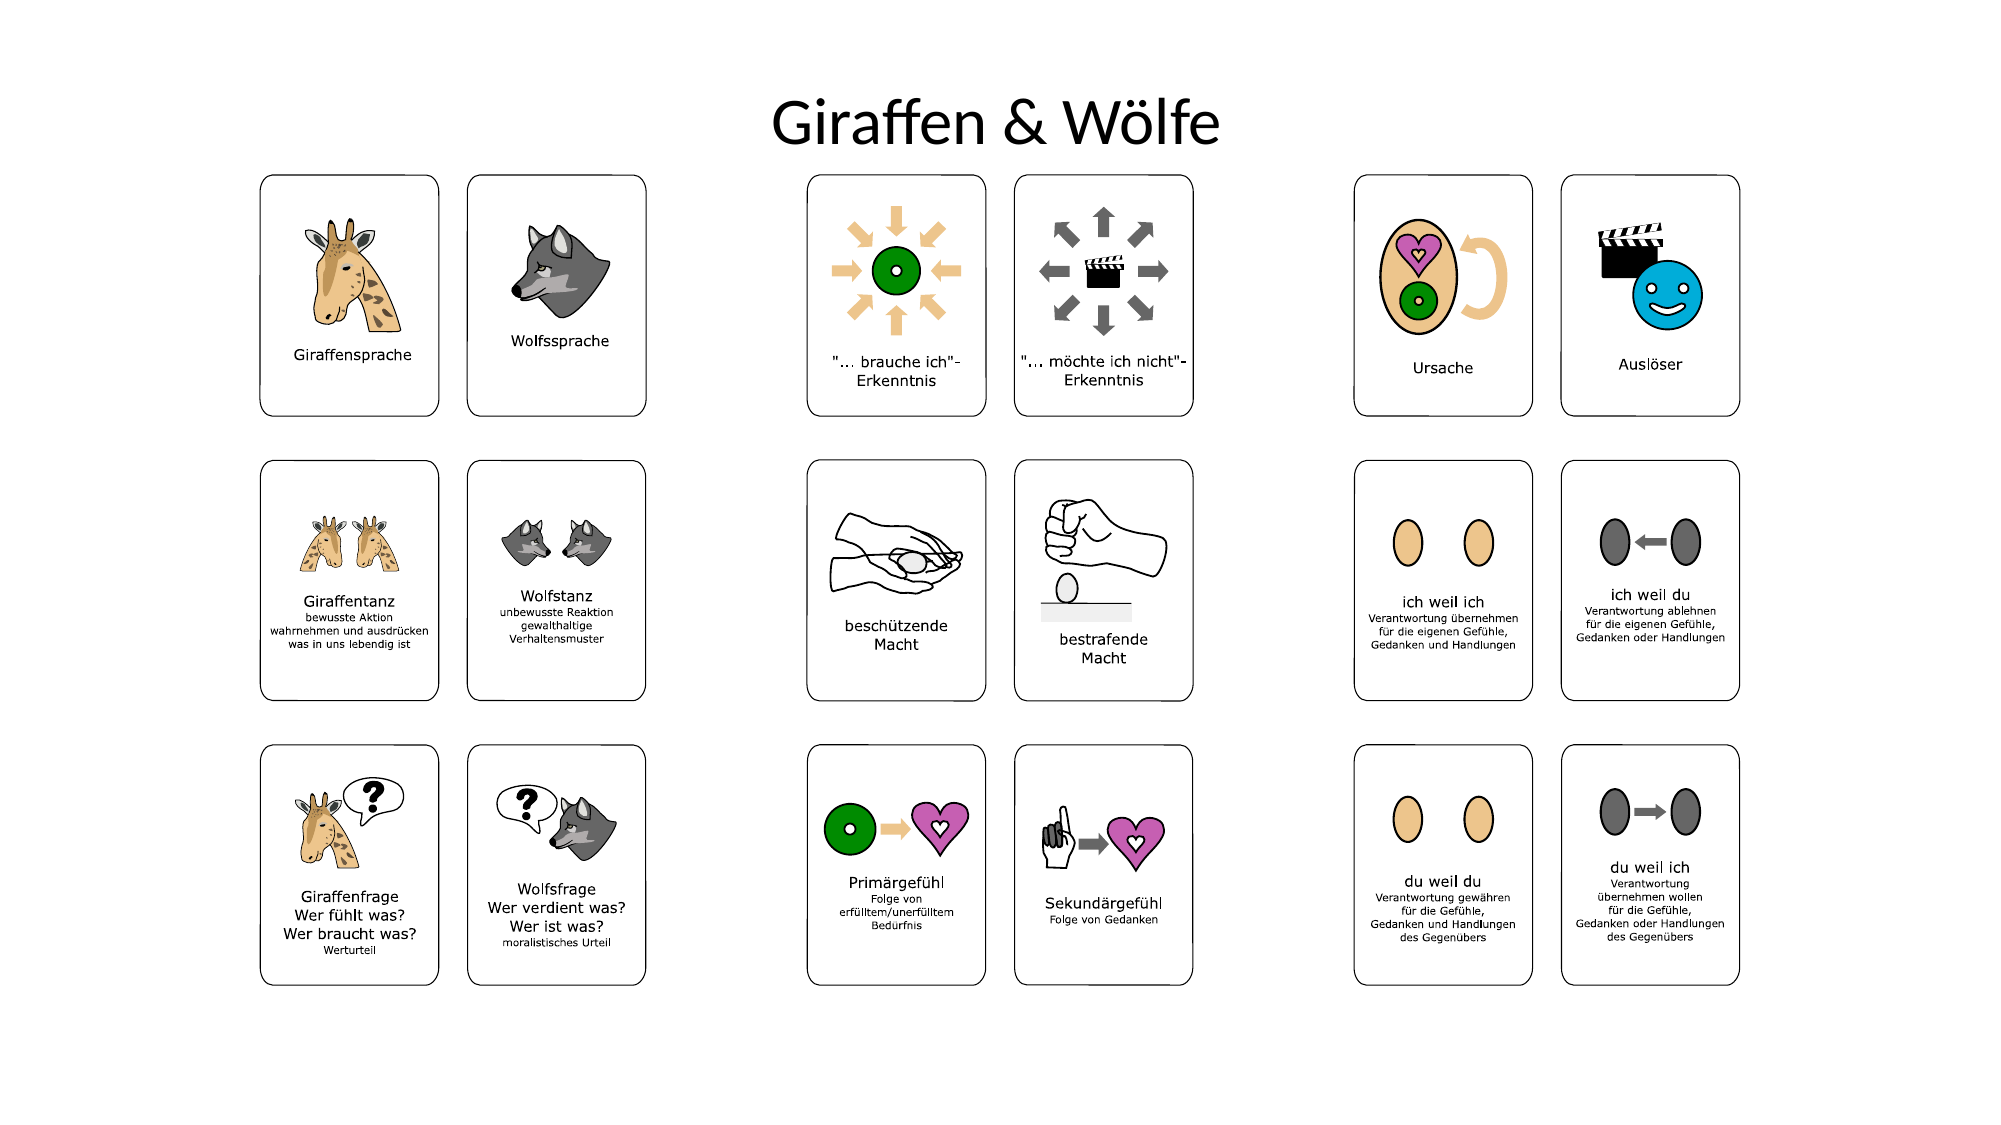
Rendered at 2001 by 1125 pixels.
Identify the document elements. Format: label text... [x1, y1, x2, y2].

text_box [1150, 358, 1158, 368]
text_box [310, 626, 316, 635]
text_box [1604, 919, 1622, 928]
text_box [900, 377, 908, 386]
text_box [916, 377, 924, 386]
text_box [528, 226, 545, 248]
text_box [579, 923, 587, 933]
text_box [543, 635, 576, 643]
text_box [1050, 915, 1062, 924]
text_box [294, 909, 309, 921]
text_box [352, 893, 359, 902]
text_box [1043, 822, 1061, 848]
text_box [1610, 879, 1634, 888]
text_box [892, 921, 898, 930]
text_box [885, 206, 908, 237]
text_box [914, 921, 922, 930]
text_box [562, 523, 612, 566]
text_box [1463, 875, 1471, 887]
text_box [522, 904, 539, 914]
text_box [1440, 906, 1471, 915]
text_box [585, 593, 593, 602]
text_box [1576, 633, 1584, 642]
text_box [1130, 633, 1138, 645]
text_box [381, 912, 388, 921]
text_box [1661, 919, 1668, 928]
text_box [1056, 548, 1070, 555]
text_box [326, 641, 332, 648]
text_box [850, 876, 858, 888]
text_box [1425, 364, 1446, 374]
text_box [360, 890, 380, 903]
text_box [878, 907, 892, 918]
text_box [548, 589, 575, 602]
text_box [560, 904, 568, 914]
text_box [875, 638, 886, 650]
text_box [1607, 932, 1613, 941]
text_box [1081, 917, 1094, 924]
text_box [522, 812, 531, 821]
text_box [288, 641, 309, 648]
text_box [590, 938, 608, 947]
text_box [912, 802, 969, 856]
text_box [306, 612, 356, 622]
text_box [316, 641, 322, 648]
text_box [589, 904, 601, 913]
text_box [1451, 614, 1457, 623]
text_box [1599, 607, 1650, 615]
text_box [1682, 591, 1690, 601]
text_box [342, 893, 351, 902]
text_box [1719, 635, 1725, 642]
text_box [345, 351, 352, 361]
text_box [522, 520, 530, 535]
text_box [1682, 606, 1696, 615]
text_box [1050, 358, 1063, 367]
text_box [913, 639, 919, 650]
text_box [501, 523, 551, 566]
text_box [1472, 626, 1488, 636]
text_box [1464, 796, 1493, 842]
text_box [903, 355, 911, 368]
text_box [511, 904, 517, 913]
text_box [1458, 895, 1464, 904]
text_box [514, 607, 541, 617]
text_box [502, 904, 510, 914]
text_box [904, 638, 912, 650]
text_box [839, 907, 860, 917]
text_box [357, 626, 363, 635]
text_box [578, 902, 584, 914]
text_box [1662, 633, 1675, 642]
text_box [385, 640, 393, 651]
text_box [919, 221, 947, 248]
text_box [1610, 861, 1619, 873]
text_box [1140, 636, 1148, 645]
text_box [1081, 373, 1097, 386]
text_box [1092, 206, 1116, 238]
text_box [541, 901, 554, 914]
text_box [1597, 921, 1603, 928]
text_box [307, 930, 313, 940]
text_box [886, 896, 892, 905]
text_box [1393, 520, 1423, 566]
text_box [1464, 933, 1476, 942]
text_box [930, 259, 962, 283]
text_box [1069, 636, 1077, 645]
text_box [930, 355, 946, 368]
text_box [1642, 894, 1658, 901]
text_box [1054, 294, 1081, 321]
text_box [1664, 932, 1670, 941]
text_box [1586, 619, 1596, 629]
text_box [1405, 627, 1414, 636]
text_box [1712, 921, 1724, 928]
text_box [1659, 894, 1665, 901]
text_box [335, 351, 344, 361]
text_box [846, 294, 874, 321]
text_box [286, 626, 291, 635]
text_box [861, 355, 869, 368]
text_box [1456, 361, 1464, 374]
text_box [567, 923, 579, 932]
text_box [410, 626, 428, 635]
text_box [1051, 506, 1064, 519]
text_box [1047, 518, 1064, 534]
text_box [318, 927, 326, 940]
text_box [1654, 622, 1666, 629]
text_box [1107, 817, 1165, 871]
text_box [577, 635, 599, 643]
text_box [1045, 897, 1064, 909]
text_box [561, 797, 572, 813]
text_box [1677, 361, 1683, 370]
text_box [1634, 534, 1667, 551]
text_box [1407, 598, 1414, 608]
text_box [582, 938, 589, 947]
text_box [911, 622, 920, 632]
text_box [572, 621, 585, 632]
text_box [1435, 919, 1448, 929]
text_box [401, 930, 409, 940]
text_box [390, 912, 397, 921]
text_box [1137, 358, 1145, 367]
text_box [528, 634, 540, 643]
text_box [1465, 893, 1486, 902]
text_box [618, 901, 625, 913]
text_box [859, 876, 867, 889]
text_box [357, 909, 363, 921]
text_box [1415, 596, 1423, 608]
text_box [1039, 259, 1070, 283]
text_box [929, 377, 936, 387]
text_box [1064, 355, 1072, 367]
text_box [1634, 622, 1640, 631]
text_box [509, 634, 527, 643]
text_box [1105, 915, 1125, 924]
text_box [1108, 377, 1115, 386]
text_box [359, 612, 377, 622]
text_box [1633, 919, 1652, 928]
text_box [586, 623, 592, 630]
text_box [351, 930, 359, 940]
text_box [1065, 897, 1081, 909]
text_box [871, 358, 884, 368]
text_box [1690, 894, 1696, 901]
text_box [1393, 796, 1423, 842]
text_box [1638, 361, 1646, 370]
text_box [871, 895, 883, 903]
text_box [1101, 900, 1109, 909]
text_box [1629, 932, 1637, 941]
text_box [310, 351, 316, 361]
text_box [1111, 900, 1125, 912]
text_box [1669, 921, 1675, 928]
text_box [1476, 596, 1484, 608]
text_box [1448, 895, 1454, 904]
text_box [303, 628, 309, 635]
text_box [1084, 255, 1123, 288]
text_box [1671, 519, 1701, 565]
text_box [1647, 905, 1678, 915]
text_box [1392, 922, 1404, 929]
text_box [521, 623, 548, 632]
text_box [329, 909, 343, 921]
text_box [401, 640, 411, 649]
text_box [1441, 878, 1449, 888]
text_box [571, 520, 579, 531]
text_box [1668, 606, 1681, 615]
text_box [1669, 894, 1684, 901]
text_box [309, 912, 317, 921]
text_box [913, 907, 927, 917]
text_box [1489, 627, 1494, 636]
text_box [1428, 922, 1434, 929]
text_box [895, 358, 902, 368]
text_box [367, 628, 373, 635]
text_box [857, 374, 866, 386]
text_box [1615, 591, 1623, 601]
text_box [378, 598, 395, 607]
text_box [1490, 922, 1502, 931]
text_box [393, 626, 403, 635]
text_box [343, 930, 350, 940]
text_box [549, 803, 617, 861]
text_box [1447, 364, 1455, 374]
text_box [1671, 789, 1701, 835]
text_box [601, 337, 609, 347]
text_box [511, 335, 525, 347]
text_box [1126, 897, 1148, 909]
text_box [333, 641, 345, 648]
text_box [1627, 905, 1633, 915]
text_box [1429, 878, 1441, 887]
text_box [1696, 619, 1702, 628]
text_box [1468, 598, 1475, 608]
text_box [1150, 897, 1158, 909]
text_box [398, 909, 405, 921]
text_box [939, 622, 948, 632]
text_box [1065, 374, 1073, 386]
text_box [1440, 629, 1452, 636]
text_box [1614, 934, 1626, 941]
text_box [1612, 620, 1621, 629]
text_box [301, 890, 312, 903]
text_box [1624, 635, 1630, 642]
text_box [1634, 906, 1643, 915]
text_box [1618, 358, 1629, 370]
text_box [1598, 222, 1702, 330]
text_box [1487, 893, 1510, 902]
text_box [1625, 620, 1633, 629]
text_box [552, 621, 562, 630]
text_box [899, 921, 913, 930]
text_box [578, 797, 589, 819]
text_box [933, 908, 943, 917]
text_box [380, 930, 392, 940]
text_box [1054, 221, 1081, 248]
text_box [283, 928, 297, 940]
text_box [1082, 652, 1093, 664]
text_box [1611, 633, 1623, 642]
text_box [403, 351, 412, 361]
text_box [1660, 361, 1676, 370]
text_box [567, 608, 586, 617]
text_box [1467, 640, 1480, 649]
text_box [525, 337, 533, 347]
text_box [1638, 934, 1650, 943]
text_box [576, 592, 584, 602]
text_box [1133, 915, 1158, 924]
text_box [1056, 573, 1078, 602]
text_box [596, 920, 604, 929]
text_box [1624, 588, 1631, 601]
text_box [1422, 933, 1443, 944]
text_box [1699, 635, 1705, 642]
text_box [1600, 519, 1630, 565]
text_box [386, 348, 402, 361]
text_box [919, 294, 947, 321]
text_box [548, 923, 556, 933]
text_box [362, 780, 385, 803]
text_box [488, 902, 502, 913]
text_box [1415, 878, 1422, 887]
text_box [1498, 629, 1504, 636]
text_box [1103, 652, 1119, 664]
text_box [1650, 591, 1658, 601]
text_box [1401, 906, 1417, 915]
text_box [1092, 636, 1105, 645]
text_box [1460, 922, 1466, 929]
text_box [368, 804, 377, 813]
text_box [1127, 294, 1154, 321]
text_box [524, 923, 532, 933]
text_box [500, 610, 506, 617]
text_box [893, 896, 899, 903]
text_box [378, 639, 384, 648]
text_box [1442, 640, 1448, 649]
text_box [583, 337, 591, 347]
text_box [569, 337, 582, 347]
text_box [588, 923, 596, 933]
text_box [903, 896, 922, 903]
text_box [1405, 919, 1417, 929]
text_box [1453, 629, 1459, 636]
text_box [1078, 832, 1109, 856]
text_box [381, 893, 389, 905]
text_box [587, 607, 613, 617]
text_box [1464, 520, 1494, 566]
text_box [610, 904, 617, 914]
text_box [1459, 234, 1508, 320]
text_box [1400, 933, 1418, 942]
text_box [1441, 616, 1447, 625]
text_box [316, 348, 336, 361]
text_box [1406, 640, 1424, 649]
text_box [1368, 614, 1381, 623]
text_box [1458, 613, 1488, 623]
text_box [1672, 588, 1680, 601]
text_box [583, 520, 591, 535]
text_box [1634, 864, 1646, 873]
text_box [1692, 635, 1698, 642]
text_box [1600, 789, 1630, 835]
text_box [1473, 907, 1484, 917]
text_box [891, 377, 899, 386]
text_box [510, 920, 524, 932]
text_box [318, 912, 324, 921]
text_box [1393, 614, 1418, 623]
text_box [1680, 906, 1691, 916]
text_box [1651, 608, 1663, 617]
text_box [1060, 633, 1068, 645]
text_box [1677, 881, 1689, 890]
text_box [334, 595, 353, 607]
text_box [520, 590, 535, 602]
text_box [1576, 919, 1596, 928]
text_box [1418, 922, 1424, 929]
text_box [563, 623, 569, 630]
text_box [512, 233, 610, 318]
text_box [1106, 633, 1120, 645]
text_box [1706, 635, 1718, 644]
text_box [1159, 355, 1179, 367]
text_box [845, 619, 887, 632]
text_box [1465, 364, 1473, 374]
text_box [909, 375, 915, 387]
text_box [900, 910, 912, 917]
text_box [503, 940, 512, 947]
text_box [292, 628, 302, 635]
text_box [1065, 917, 1078, 926]
text_box [323, 946, 355, 955]
text_box [1684, 934, 1693, 941]
text_box [1584, 607, 1598, 615]
text_box [1098, 377, 1106, 386]
text_box [1634, 803, 1667, 820]
text_box [1375, 893, 1399, 902]
text_box [1123, 355, 1131, 367]
text_box [354, 351, 361, 361]
text_box [1483, 642, 1489, 649]
text_box [1473, 919, 1479, 929]
text_box [327, 930, 341, 940]
text_box [1598, 892, 1604, 901]
text_box [553, 225, 571, 257]
text_box [1427, 629, 1439, 638]
text_box [1623, 921, 1629, 928]
text_box [556, 921, 562, 932]
text_box [1647, 864, 1655, 873]
text_box [320, 598, 333, 607]
text_box [1670, 619, 1695, 629]
text_box [601, 904, 609, 914]
text_box [374, 626, 392, 635]
text_box [371, 351, 385, 361]
text_box [1637, 591, 1649, 601]
text_box [1380, 219, 1457, 334]
text_box [297, 930, 306, 940]
text_box [898, 620, 911, 632]
text_box [897, 552, 927, 574]
text_box [1477, 935, 1486, 942]
text_box [1420, 906, 1426, 915]
text_box [1419, 614, 1440, 623]
text_box [549, 938, 578, 947]
text_box [1453, 640, 1466, 649]
text_box [1490, 642, 1509, 651]
text_box [921, 622, 929, 631]
text_box [1074, 377, 1080, 386]
text_box [893, 910, 899, 917]
text_box [392, 930, 400, 940]
text_box [1671, 932, 1683, 941]
text_box [578, 886, 586, 898]
text_box [1435, 642, 1441, 649]
text_box [944, 910, 954, 916]
text_box [317, 628, 339, 635]
text_box [880, 817, 912, 841]
text_box [1400, 893, 1447, 902]
text_box [867, 374, 881, 386]
text_box [1371, 919, 1391, 929]
text_box [887, 641, 895, 651]
text_box [538, 334, 568, 350]
text_box [317, 890, 343, 903]
text_box [1094, 654, 1102, 664]
text_box [1092, 305, 1116, 336]
text_box [1121, 636, 1129, 645]
text_box [390, 893, 398, 902]
text_box [1399, 642, 1405, 649]
text_box [1444, 935, 1456, 942]
text_box [1473, 878, 1481, 887]
text_box [865, 908, 877, 917]
text_box [932, 876, 940, 889]
text_box [1379, 626, 1389, 636]
text_box [1705, 622, 1711, 629]
text_box [886, 359, 894, 368]
text_box [1457, 933, 1463, 942]
text_box [592, 334, 600, 347]
text_box [1605, 619, 1611, 629]
text_box [1608, 905, 1624, 915]
text_box [1398, 627, 1404, 636]
text_box [1483, 922, 1489, 929]
text_box [516, 788, 538, 810]
text_box [1127, 221, 1154, 248]
text_box [1090, 356, 1105, 368]
text_box [1371, 640, 1398, 649]
text_box [1633, 633, 1646, 642]
text_box [896, 641, 903, 651]
text_box [307, 210, 399, 331]
text_box [409, 928, 416, 940]
text_box [587, 886, 596, 895]
text_box [1123, 377, 1131, 386]
text_box [1126, 917, 1132, 924]
text_box [883, 877, 891, 889]
text_box [1630, 361, 1637, 370]
text_box [1414, 362, 1423, 374]
text_box [1138, 259, 1169, 283]
text_box [908, 876, 930, 889]
text_box [1650, 361, 1659, 370]
text_box [1673, 861, 1689, 873]
text_box [1120, 652, 1126, 664]
text_box Giraffen & Wölfe [756, 70, 1244, 167]
text_box [885, 305, 908, 336]
text_box [1430, 908, 1436, 915]
text_box [368, 912, 380, 921]
text_box [533, 923, 539, 932]
text_box [1635, 879, 1676, 888]
text_box [872, 921, 891, 930]
text_box [517, 883, 532, 895]
text_box [534, 520, 543, 531]
text_box [1676, 919, 1688, 928]
text_box [297, 787, 358, 867]
text_box [362, 351, 370, 364]
text_box [294, 349, 305, 361]
text_box [520, 940, 530, 947]
text_box [360, 927, 375, 940]
text_box [542, 608, 563, 617]
text_box [356, 946, 370, 955]
text_box [889, 620, 897, 632]
text_box [507, 609, 513, 616]
text_box [1651, 934, 1663, 941]
text_box [363, 596, 377, 607]
text_box [304, 595, 314, 607]
text_box [1417, 627, 1426, 636]
text_box [301, 512, 345, 570]
text_box [1705, 921, 1711, 930]
text_box [1073, 355, 1089, 368]
text_box [1050, 534, 1074, 546]
text_box [1061, 519, 1085, 561]
text_box [1116, 374, 1122, 386]
text_box [1114, 358, 1122, 368]
text_box [544, 882, 577, 895]
text_box [270, 628, 285, 635]
text_box [513, 940, 519, 947]
text_box [893, 879, 906, 892]
text_box [1641, 622, 1653, 629]
text_box [1429, 598, 1450, 608]
text_box [1604, 635, 1610, 642]
text_box [1136, 377, 1144, 386]
text_box [536, 938, 548, 947]
text_box [344, 628, 356, 635]
text_box [354, 598, 362, 607]
text_box [912, 358, 920, 368]
text_box [569, 904, 577, 913]
text_box [1382, 616, 1392, 623]
text_box [1697, 608, 1716, 615]
text_box [1463, 627, 1471, 636]
text_box [353, 512, 398, 570]
text_box [352, 639, 377, 648]
text_box [1092, 897, 1100, 909]
text_box [1405, 875, 1413, 887]
text_box [1605, 892, 1641, 901]
text_box [531, 886, 540, 895]
text_box [378, 613, 386, 622]
text_box [1692, 921, 1698, 928]
text_box [1585, 633, 1603, 642]
text_box [846, 221, 874, 248]
text_box [1041, 604, 1132, 622]
text_box [1065, 503, 1085, 532]
text_box [1676, 633, 1689, 642]
text_box [1083, 900, 1091, 909]
text_box [872, 247, 921, 295]
text_box [1452, 920, 1459, 929]
text_box [881, 377, 890, 387]
text_box [1620, 864, 1628, 873]
text_box [535, 593, 543, 602]
text_box [1489, 613, 1518, 623]
text_box [930, 619, 938, 632]
text_box [387, 615, 393, 622]
text_box [344, 909, 352, 921]
text_box [1503, 922, 1515, 929]
text_box [824, 803, 876, 855]
text_box [869, 879, 882, 888]
text_box [831, 259, 863, 283]
text_box [1647, 635, 1653, 642]
text_box [1078, 634, 1091, 645]
